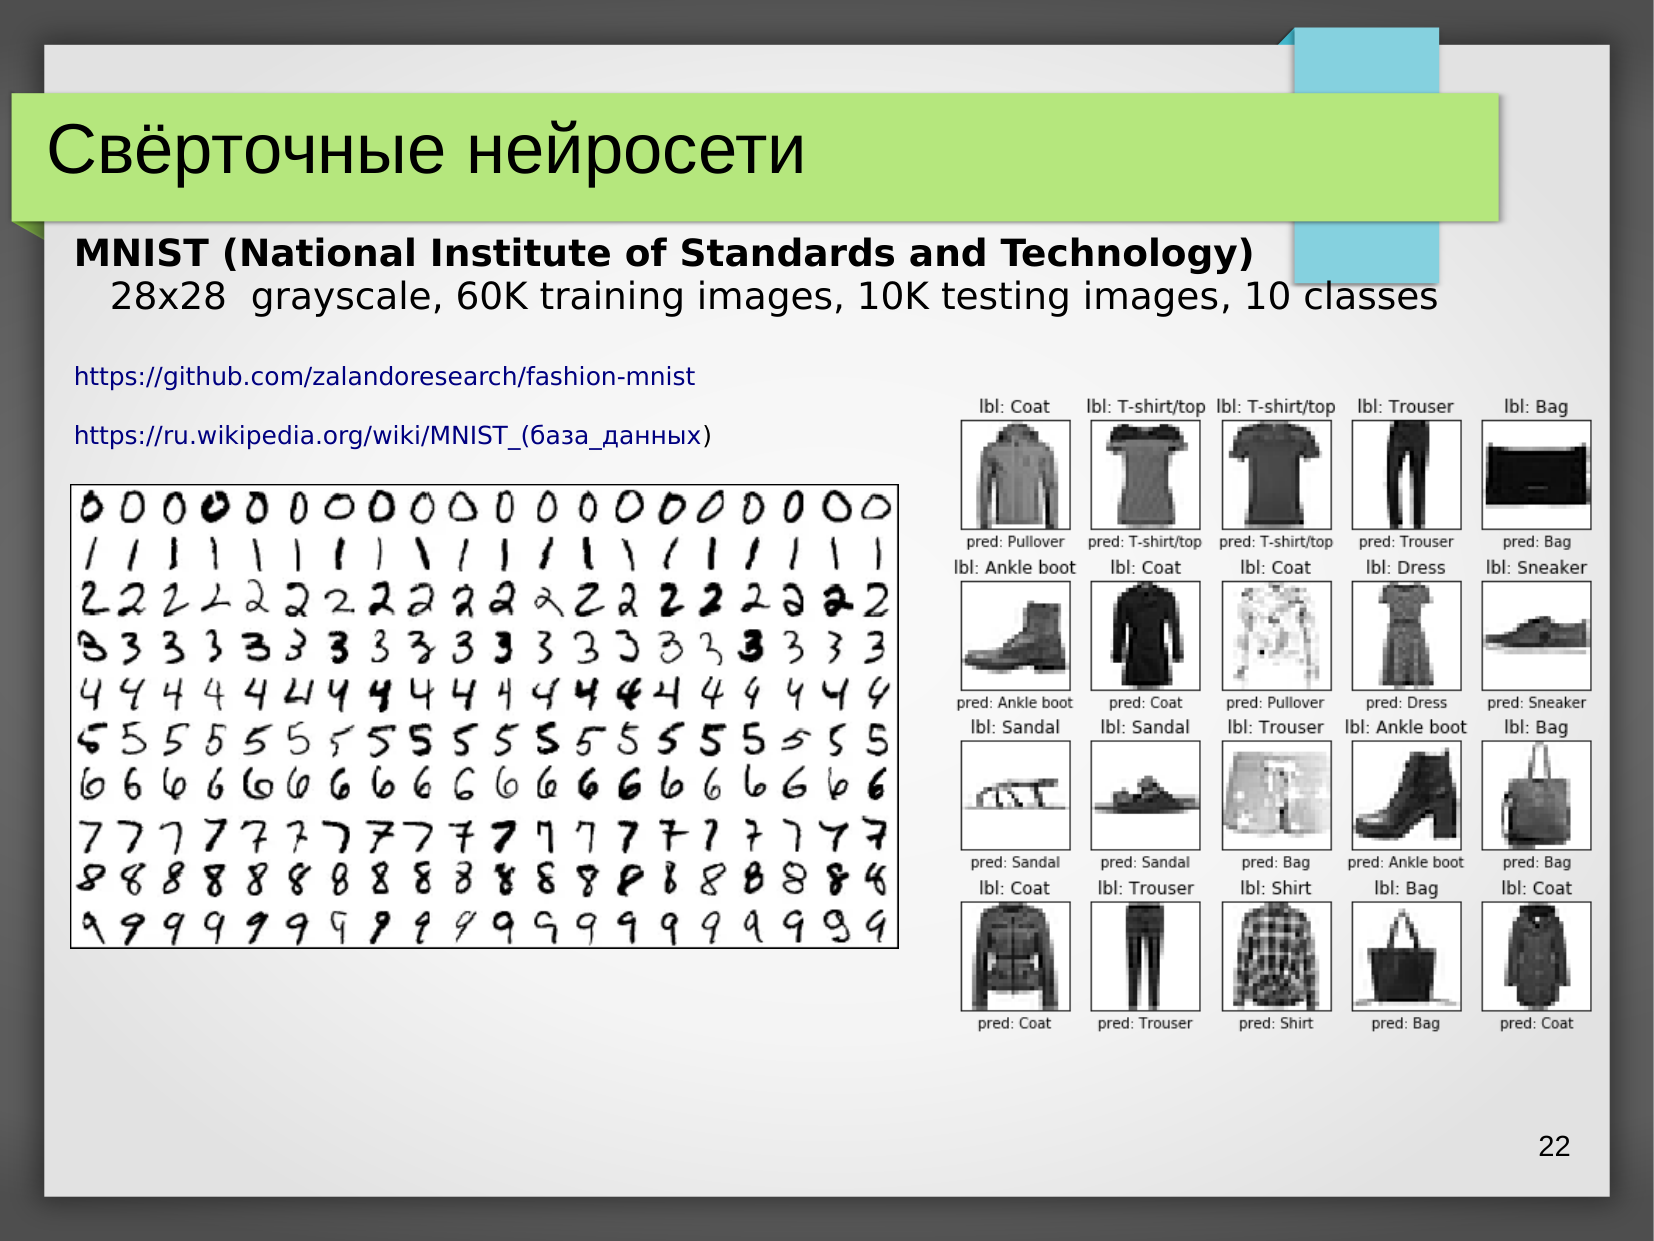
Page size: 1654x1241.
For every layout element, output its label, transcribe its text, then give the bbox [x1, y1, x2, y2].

title Свёрточные нейросети [46, 109, 1499, 190]
text_box MNIST (National Institute of Standards and Technology) 28x28 grayscale, 60K training images, 10K testing images, 10 classes https://github.com/zalandoresearch/fashion-mnist https://ru.wikipedia.org/wiki/MNIST_(база_данных) [59, 224, 1501, 458]
picture [0, 0, 1654, 1241]
